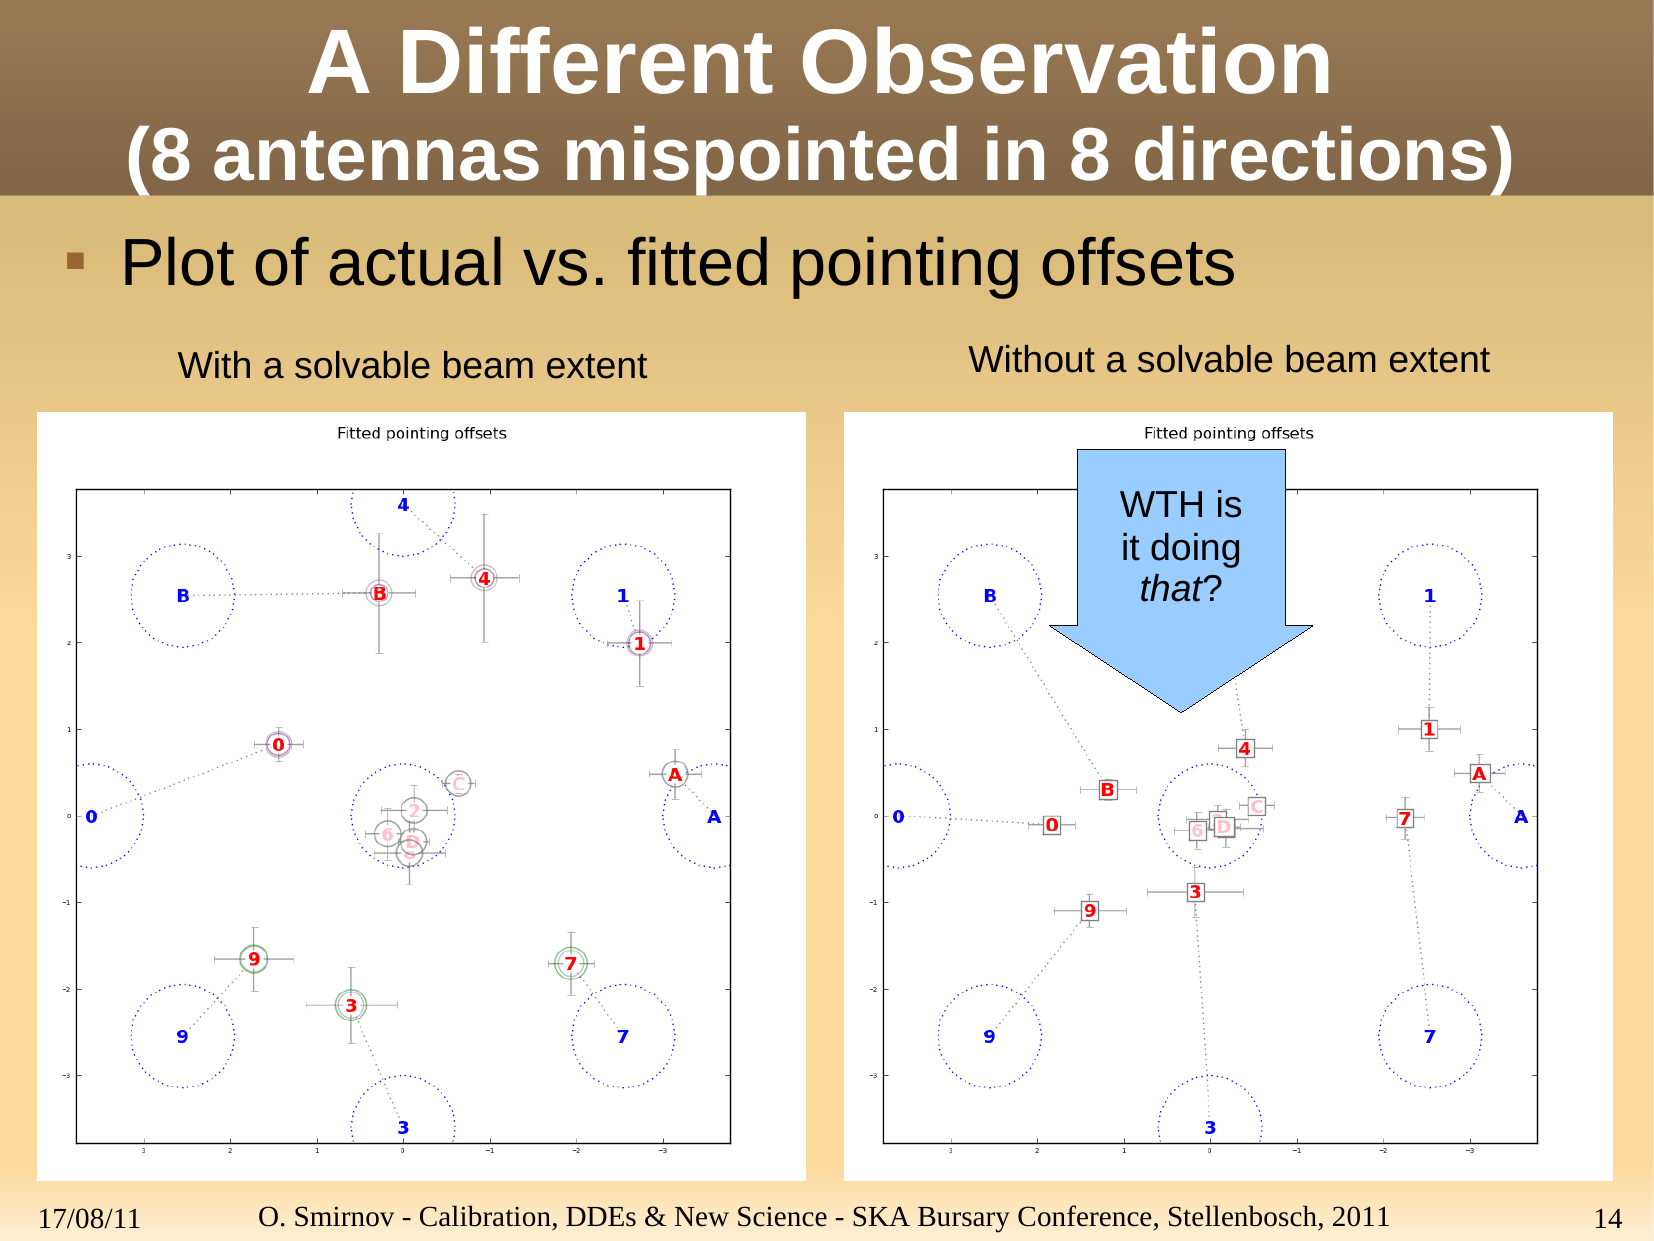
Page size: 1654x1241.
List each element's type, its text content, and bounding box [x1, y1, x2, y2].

title A Different Observation (8 antennas mispointed in 8 directions) [76, 7, 1565, 200]
text_box WTH is it doing that? [1049, 449, 1313, 713]
text_box Without a solvable beam extent [854, 331, 1605, 389]
list Plot of actual vs. fitted pointing offsets [49, 225, 1538, 1029]
text_box With a solvable beam extent [37, 337, 788, 395]
picture [0, 0, 1654, 1241]
